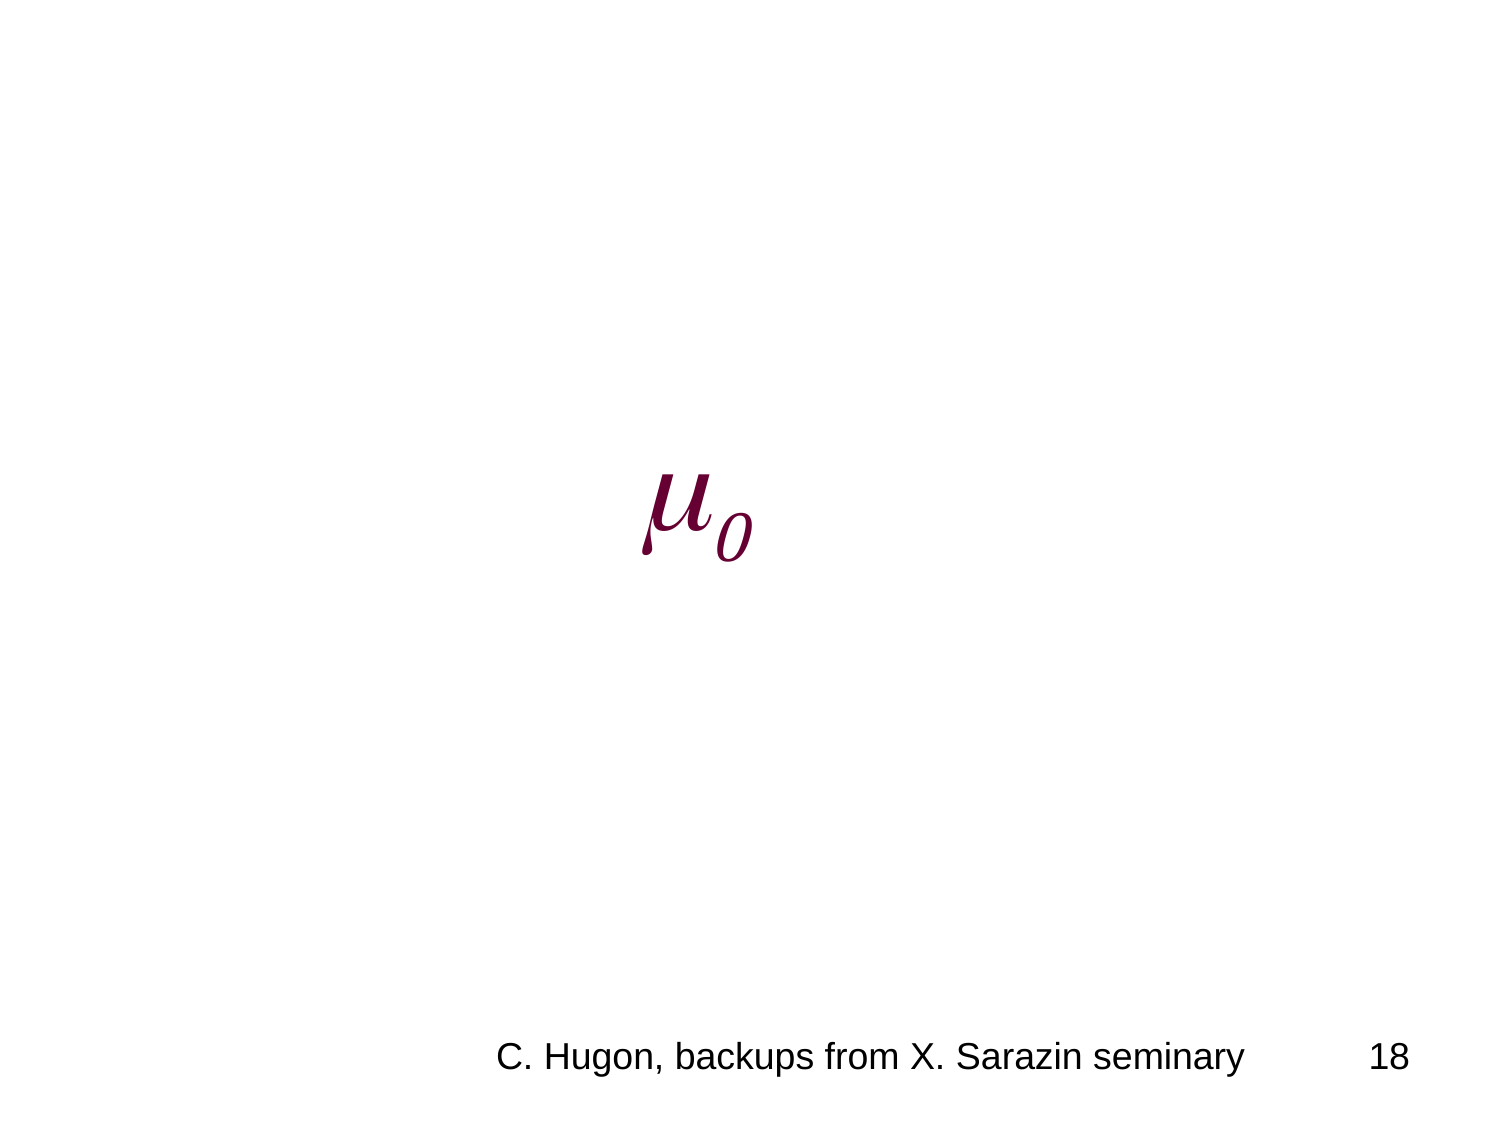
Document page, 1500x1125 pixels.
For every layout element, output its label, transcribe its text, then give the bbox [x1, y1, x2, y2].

text_box  [623, 397, 762, 584]
